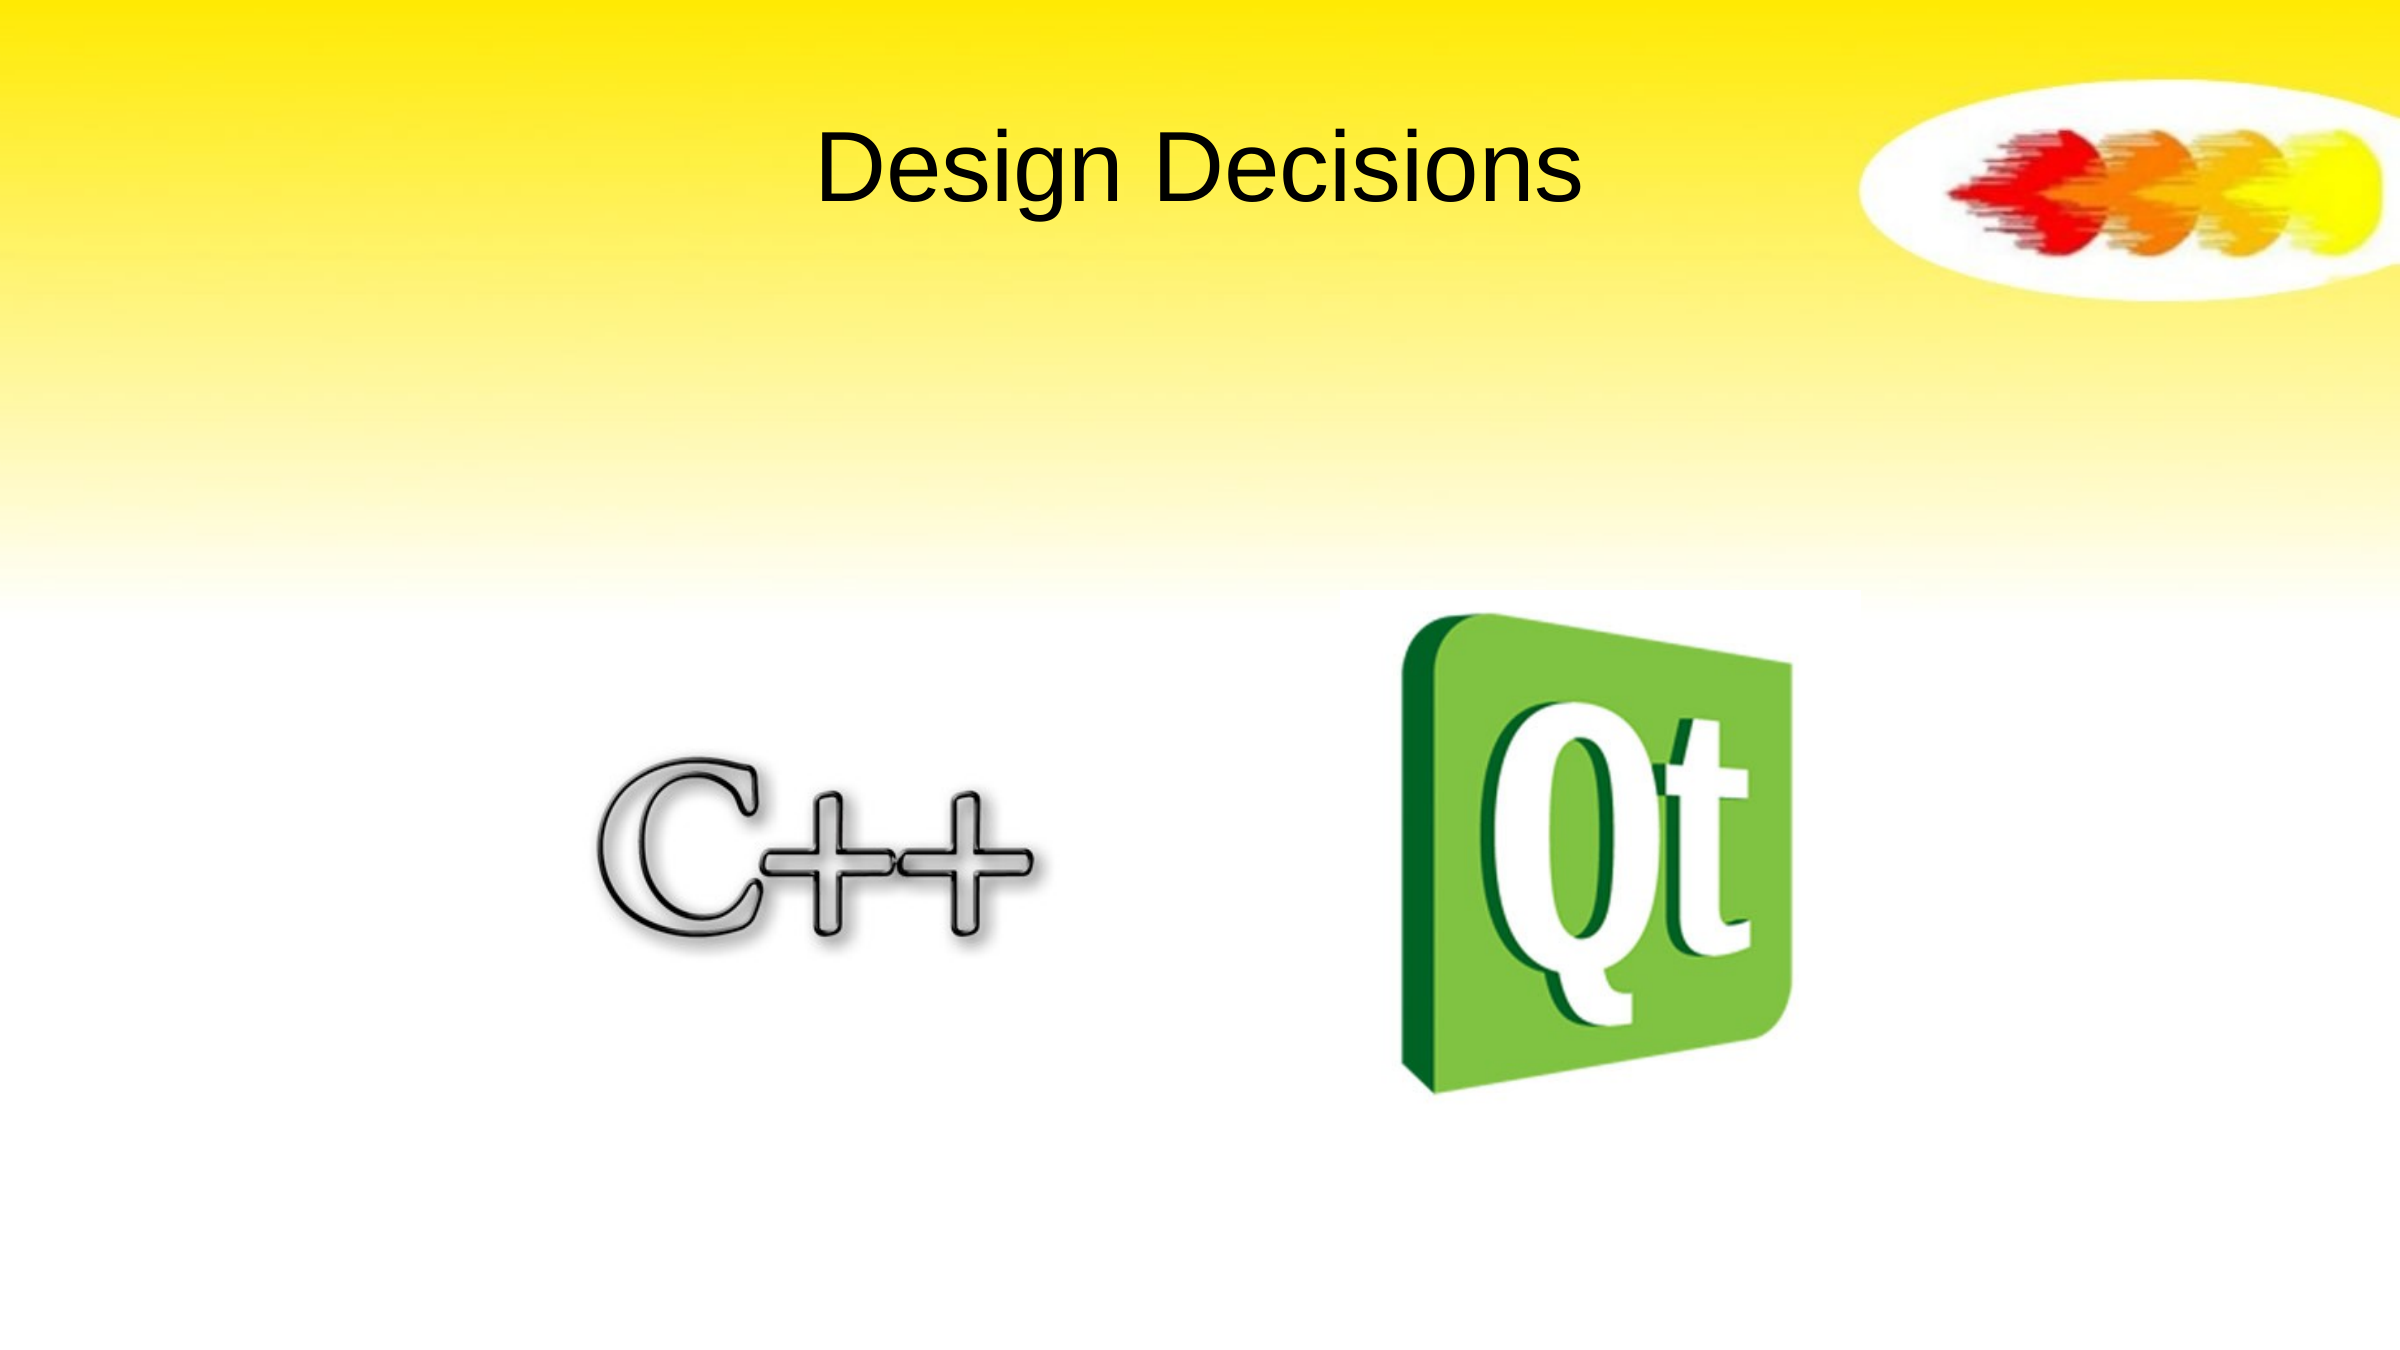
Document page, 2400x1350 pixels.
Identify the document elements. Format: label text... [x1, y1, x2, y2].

picture [0, 0, 2400, 1350]
title Design Decisions [120, 53, 2280, 280]
